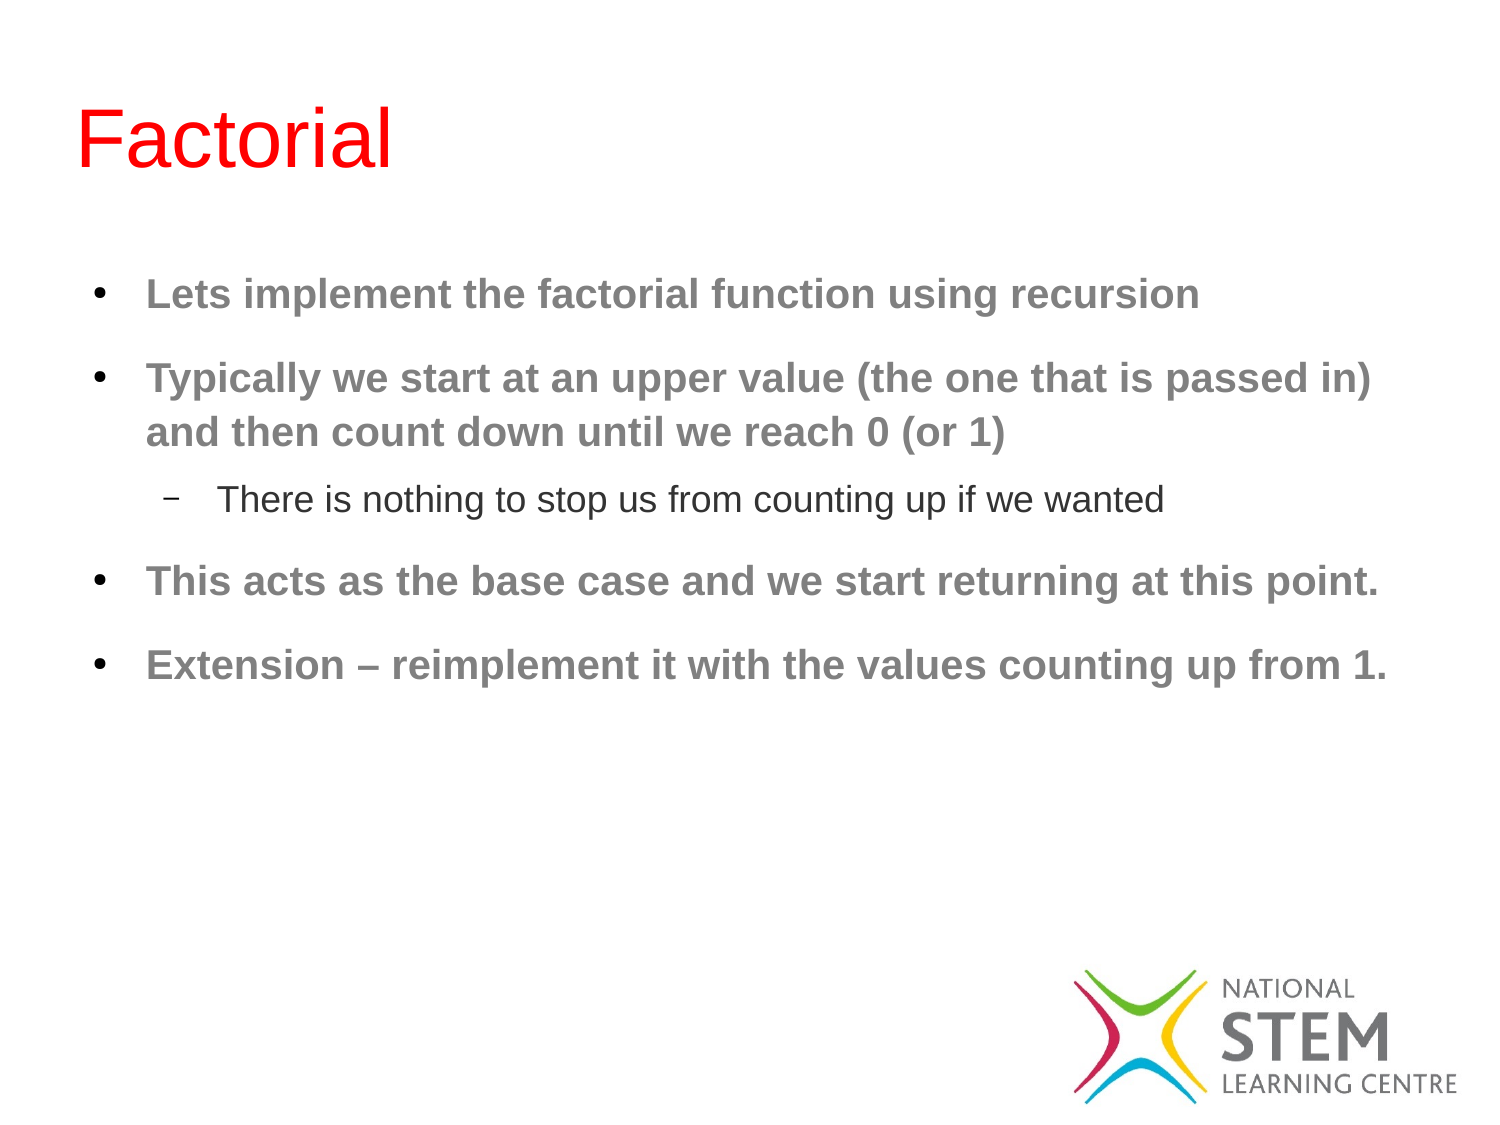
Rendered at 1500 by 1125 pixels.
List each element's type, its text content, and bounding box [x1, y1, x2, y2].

picture [1057, 953, 1472, 1120]
title Factorial [75, 44, 1425, 233]
list Lets implement the factorial function using recursion Typically we start at an upper value (the one that is passed in) and then count down until we reach 0 (or 1) There is nothing to stop us from counting up if we wanted This acts as the base case and we start returning at this point. Extension – reimplement it with the values counting up from 1. [75, 263, 1425, 916]
